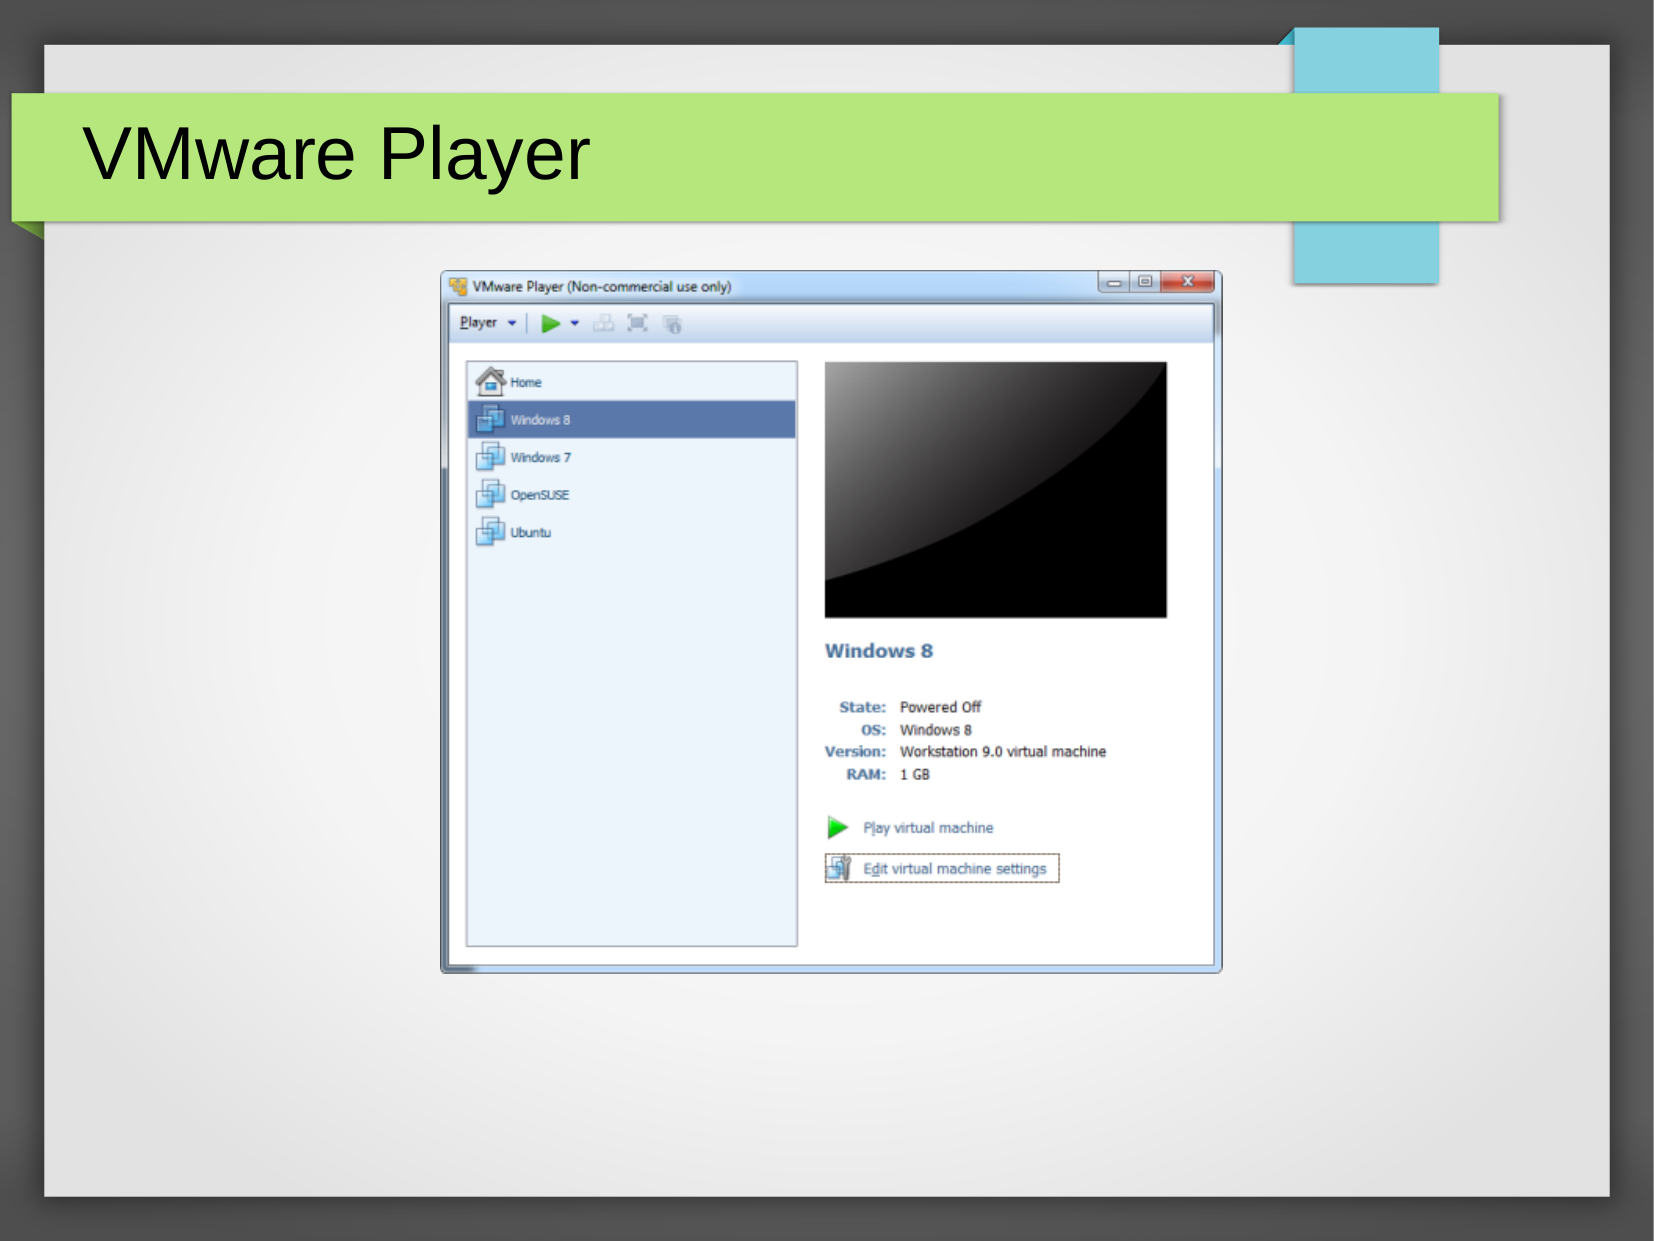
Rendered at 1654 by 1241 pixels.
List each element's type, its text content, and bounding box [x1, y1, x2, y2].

title VMware Player [82, 94, 1264, 213]
picture [0, 0, 1654, 1241]
